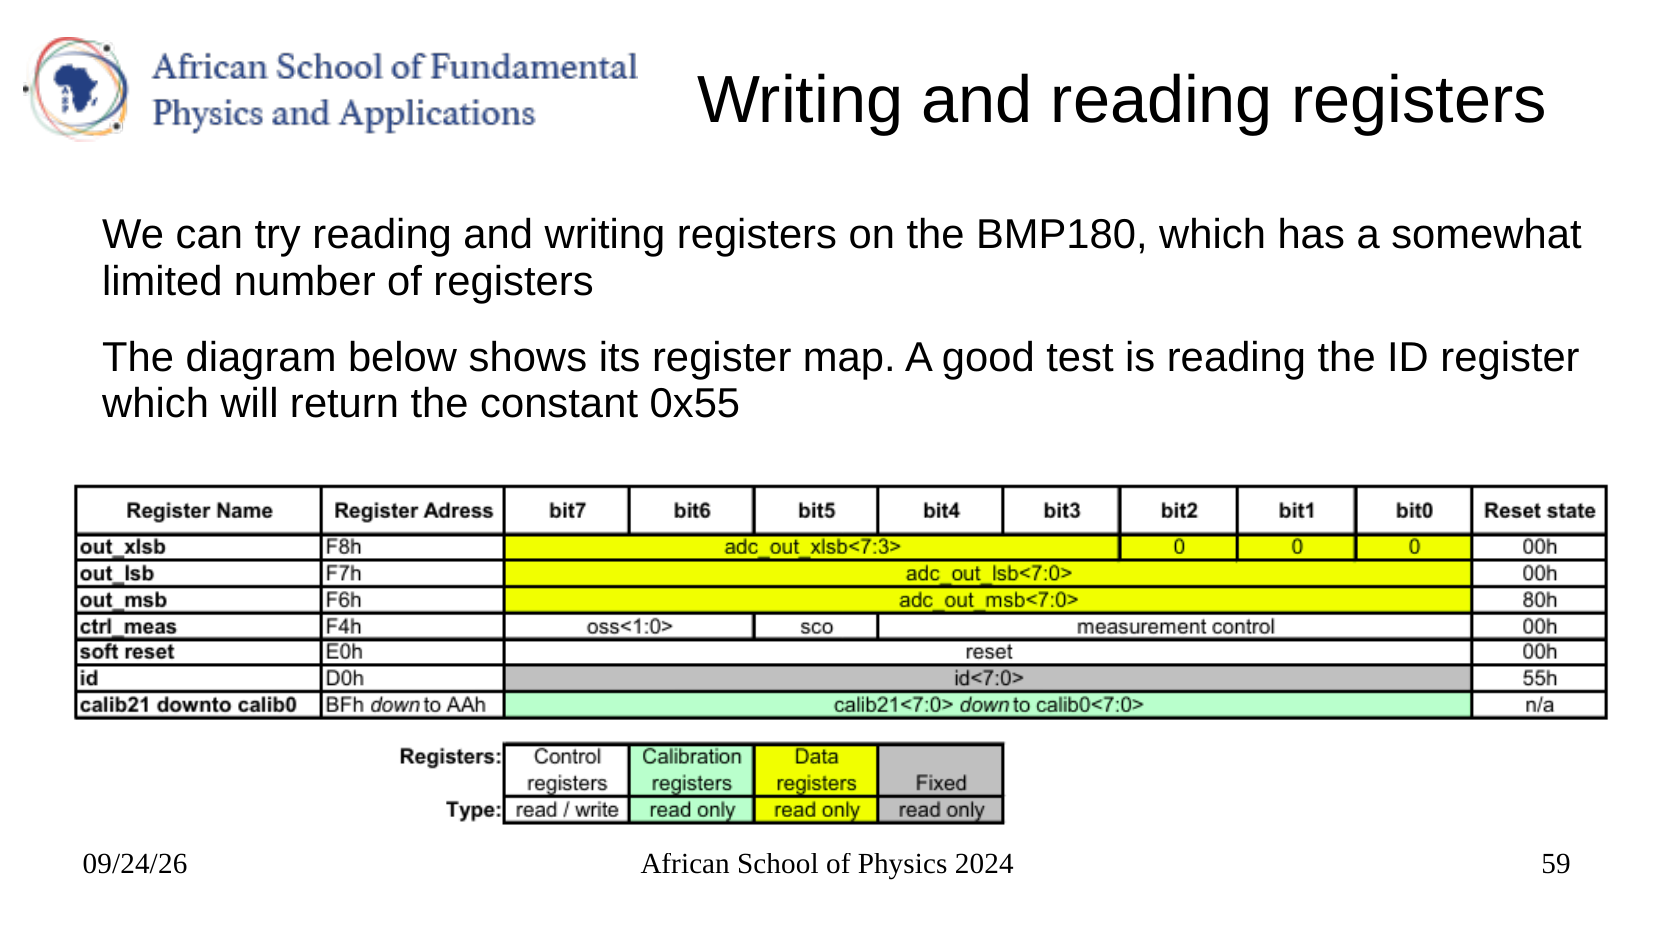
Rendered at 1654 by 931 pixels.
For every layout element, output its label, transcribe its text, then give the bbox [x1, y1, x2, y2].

picture [37, 446, 1644, 853]
title Writing and reading registers [635, 21, 1610, 177]
list We can try reading and writing registers on the BMP180, which has a somewhat limited number of registers The diagram below shows its register map. A good test is reading the ID register which will return the constant 0x55 [102, 211, 1591, 446]
picture [23, 37, 635, 142]
